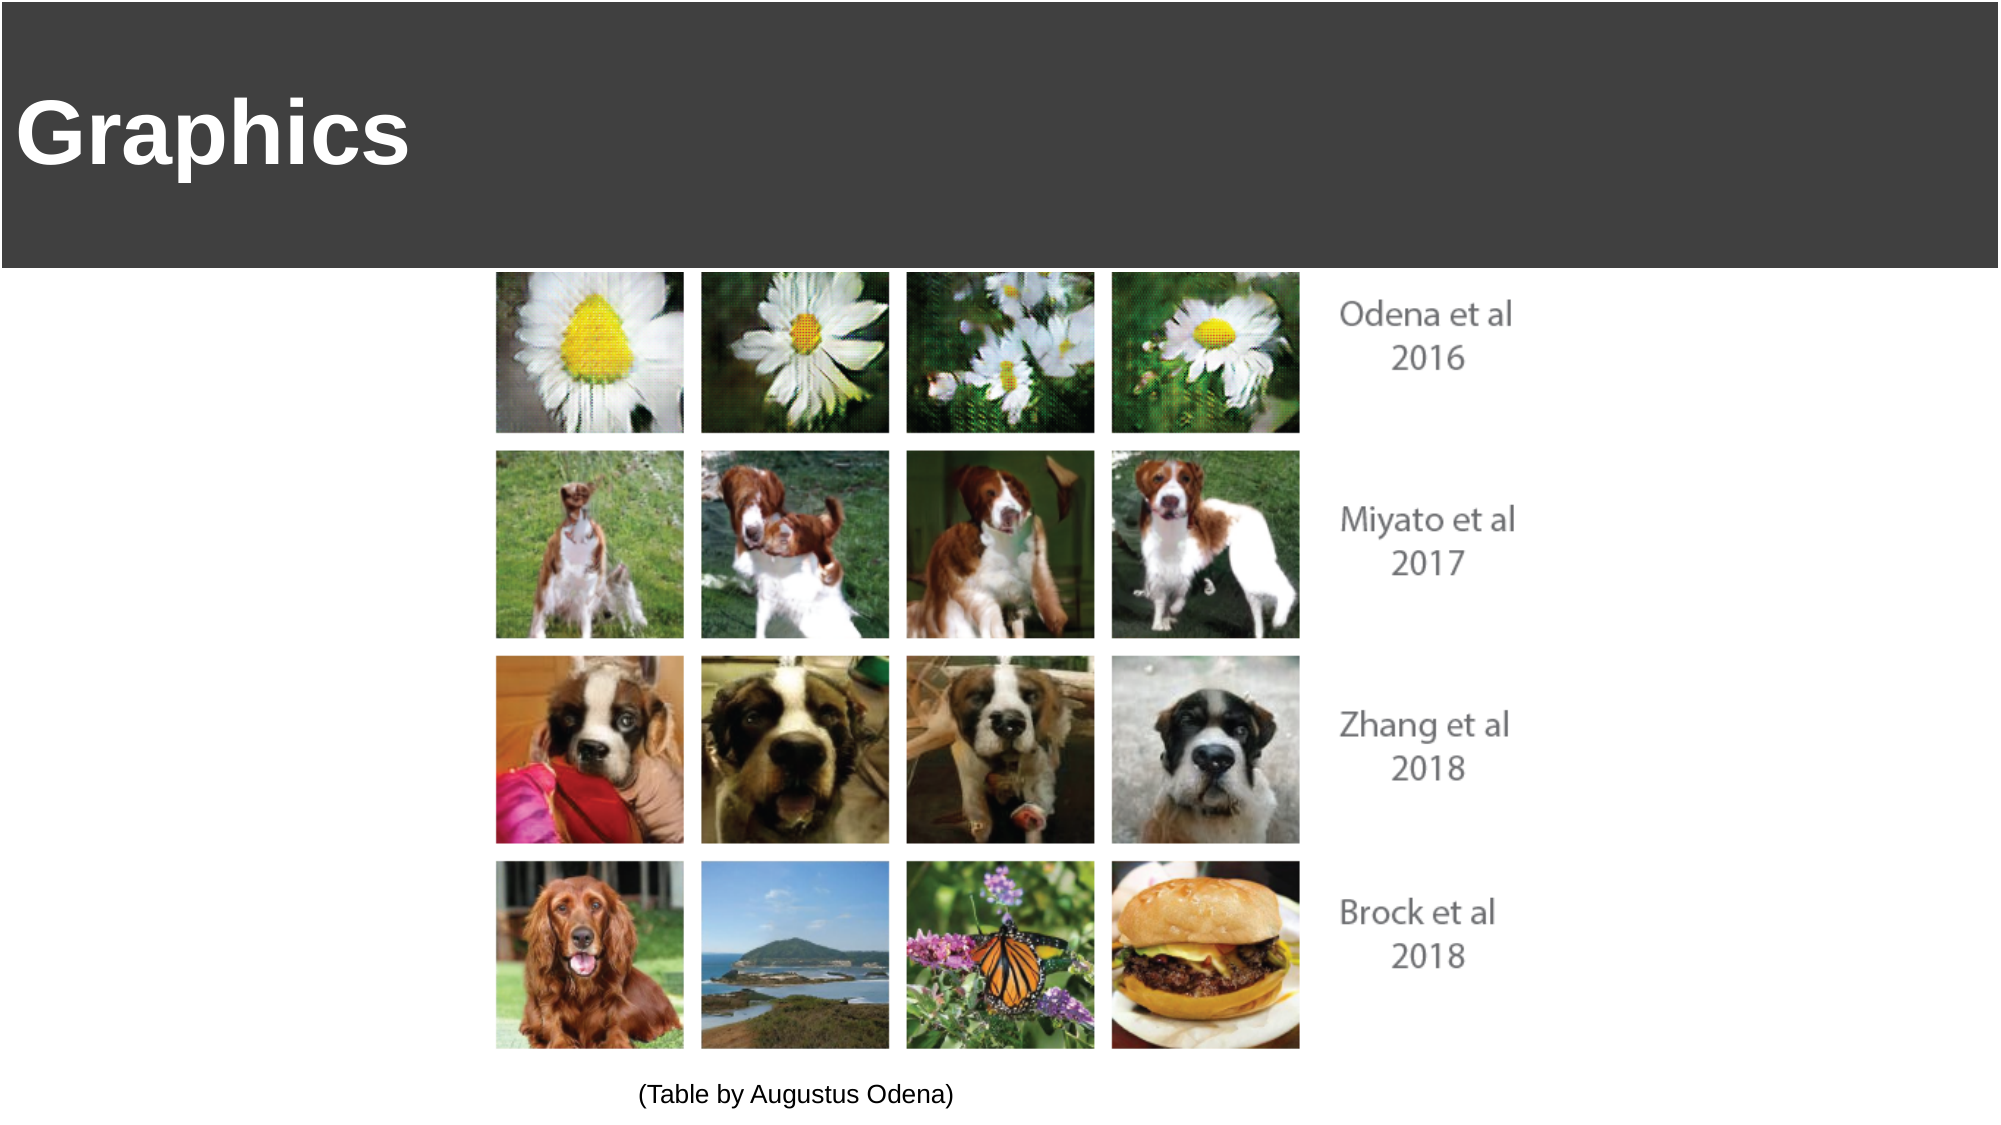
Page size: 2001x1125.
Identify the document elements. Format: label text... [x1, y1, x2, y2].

text_box (Table by Augustus Odena) [632, 1071, 933, 1116]
picture [445, 272, 1555, 1093]
title Graphics [0, 1, 2000, 235]
